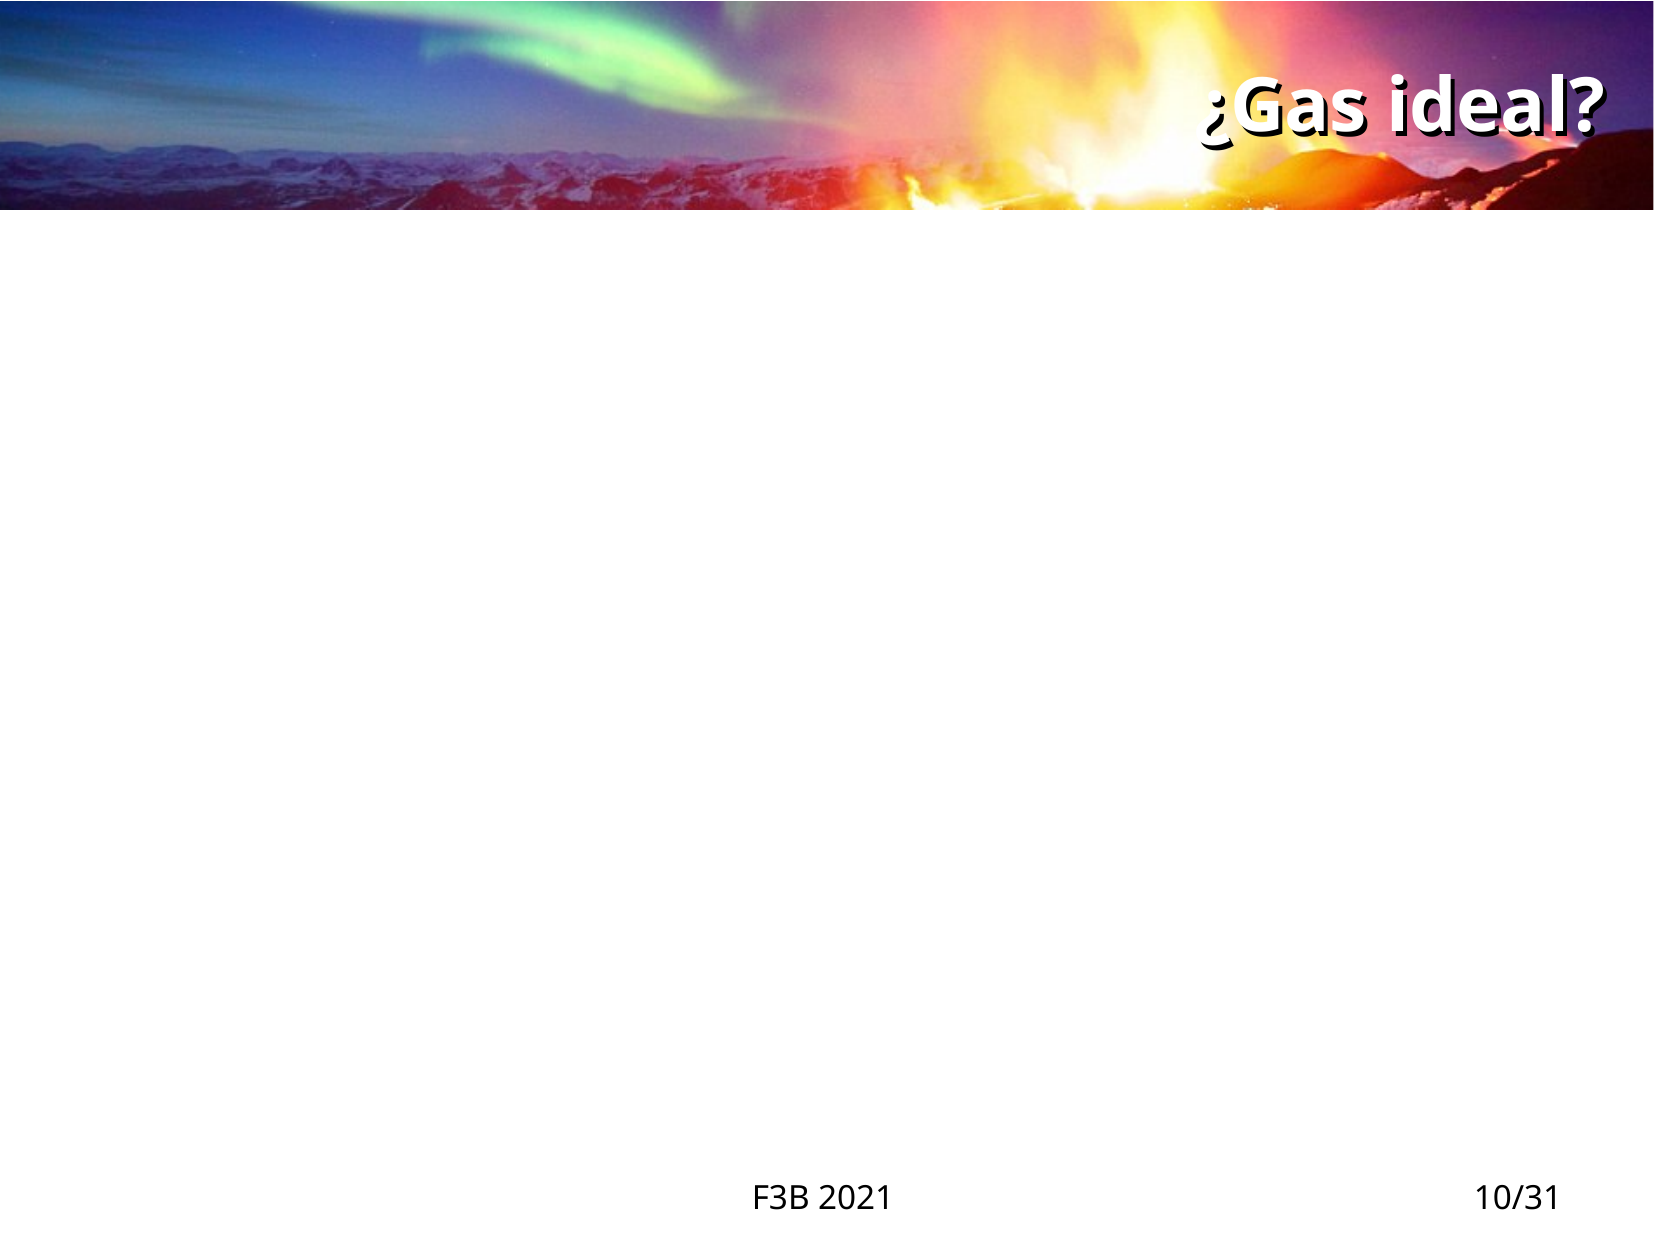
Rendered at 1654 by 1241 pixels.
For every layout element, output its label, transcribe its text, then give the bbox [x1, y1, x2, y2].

picture [0, 1, 1654, 210]
title ¿Gas ideal? [45, 15, 1606, 191]
